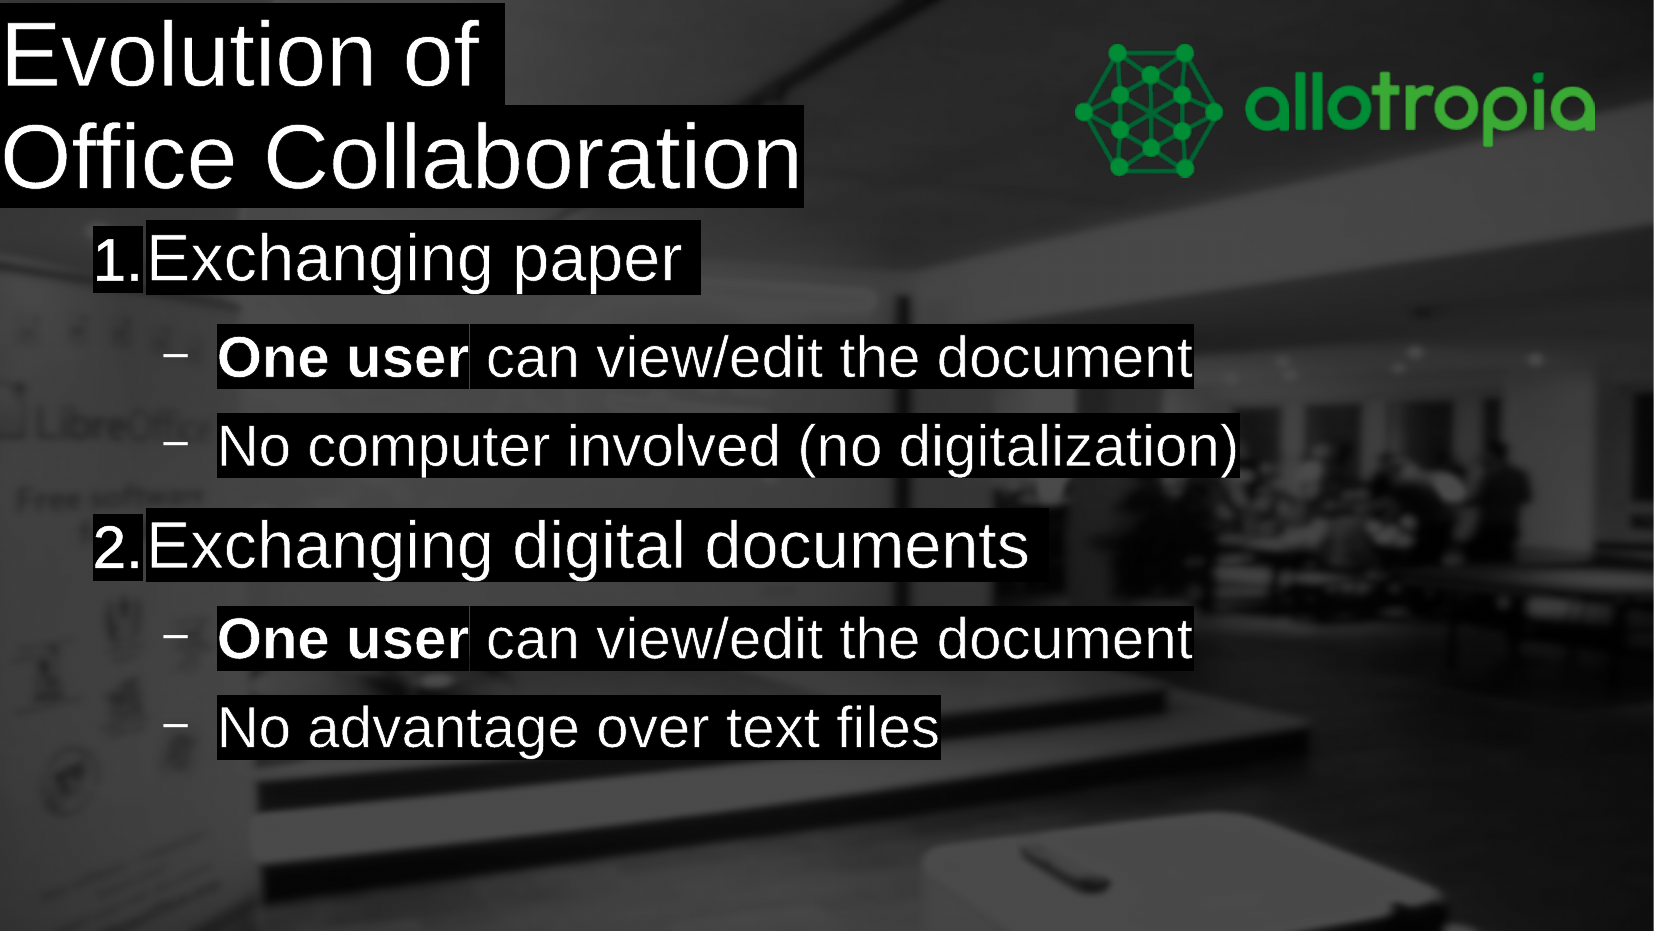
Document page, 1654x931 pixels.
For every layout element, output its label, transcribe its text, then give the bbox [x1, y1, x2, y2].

title Evolution of Office Collaboration [0, 2, 1152, 208]
list Exchanging paper One user can view/edit the document No computer involved (no digitalization) Exchanging digital documents One user can view/edit the document No advantage over text files [75, 220, 1651, 931]
picture [0, 0, 1654, 931]
